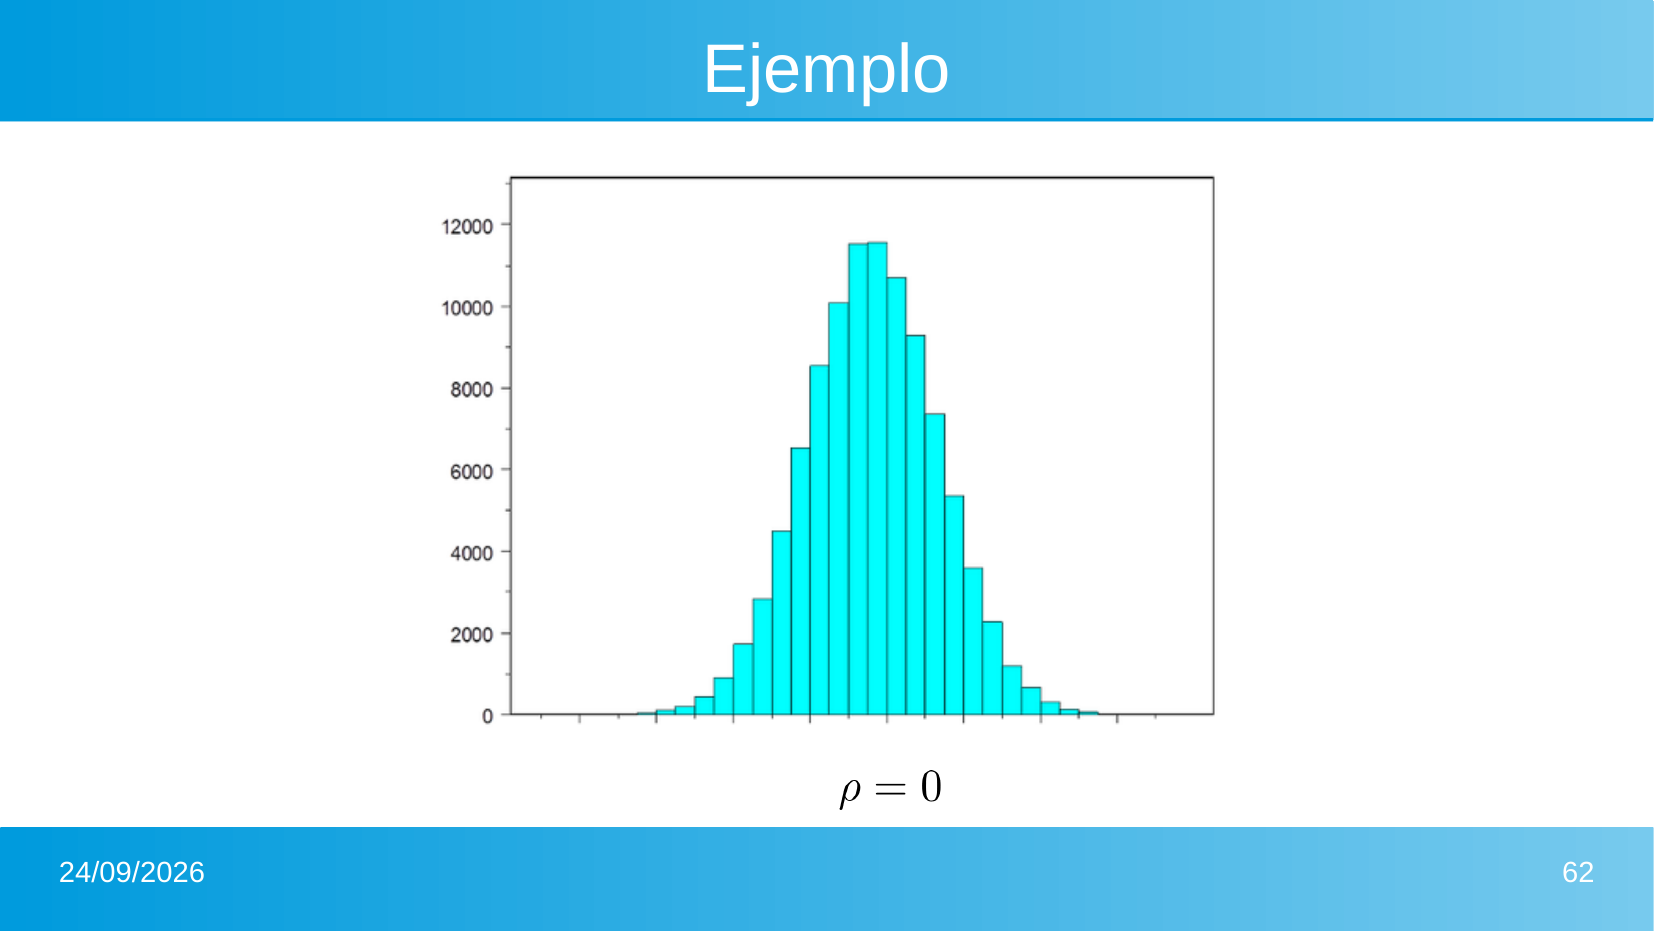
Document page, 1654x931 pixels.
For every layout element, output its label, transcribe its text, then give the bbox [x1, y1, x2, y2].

picture [839, 770, 941, 810]
picture [431, 163, 1232, 734]
title Ejemplo [59, 29, 1595, 108]
